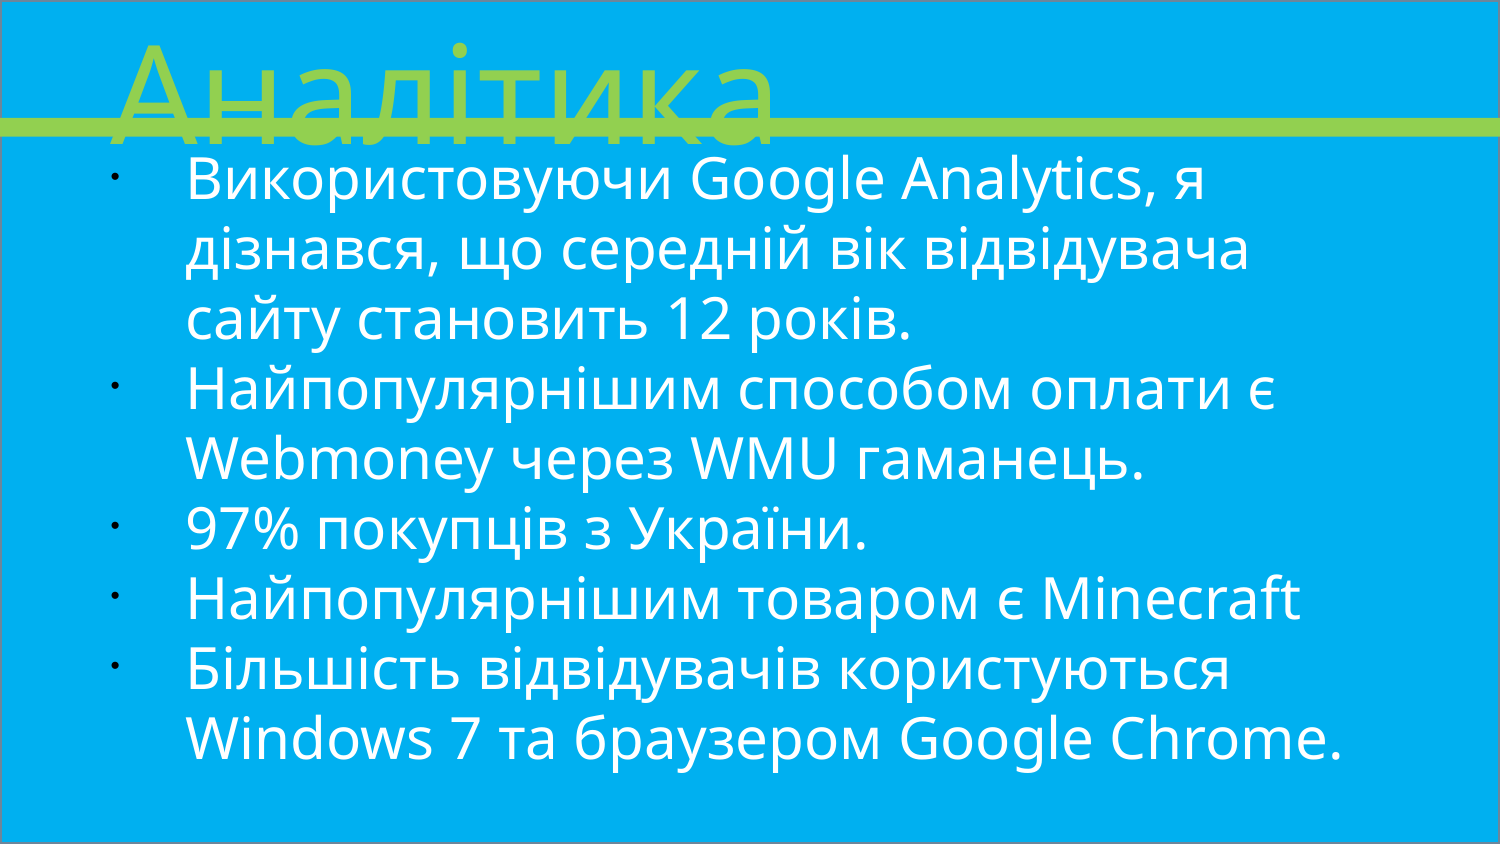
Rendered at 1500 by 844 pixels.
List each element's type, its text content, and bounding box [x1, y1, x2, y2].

title Аналітика [95, 0, 1434, 117]
text_box [0, 0, 1500, 844]
text_box Використовуючи Google Analytics, я дізнався, що середній вік відвідувача сайту становить 12 років. Найпопулярнішим способом оплати є Webmoney через WMU гаманець. 97% покупців з України. Найпопулярнішим товаром є Minecraft Більшість відвідувачів користуються Windows 7 та браузером Google Chrome. [95, 137, 1384, 779]
